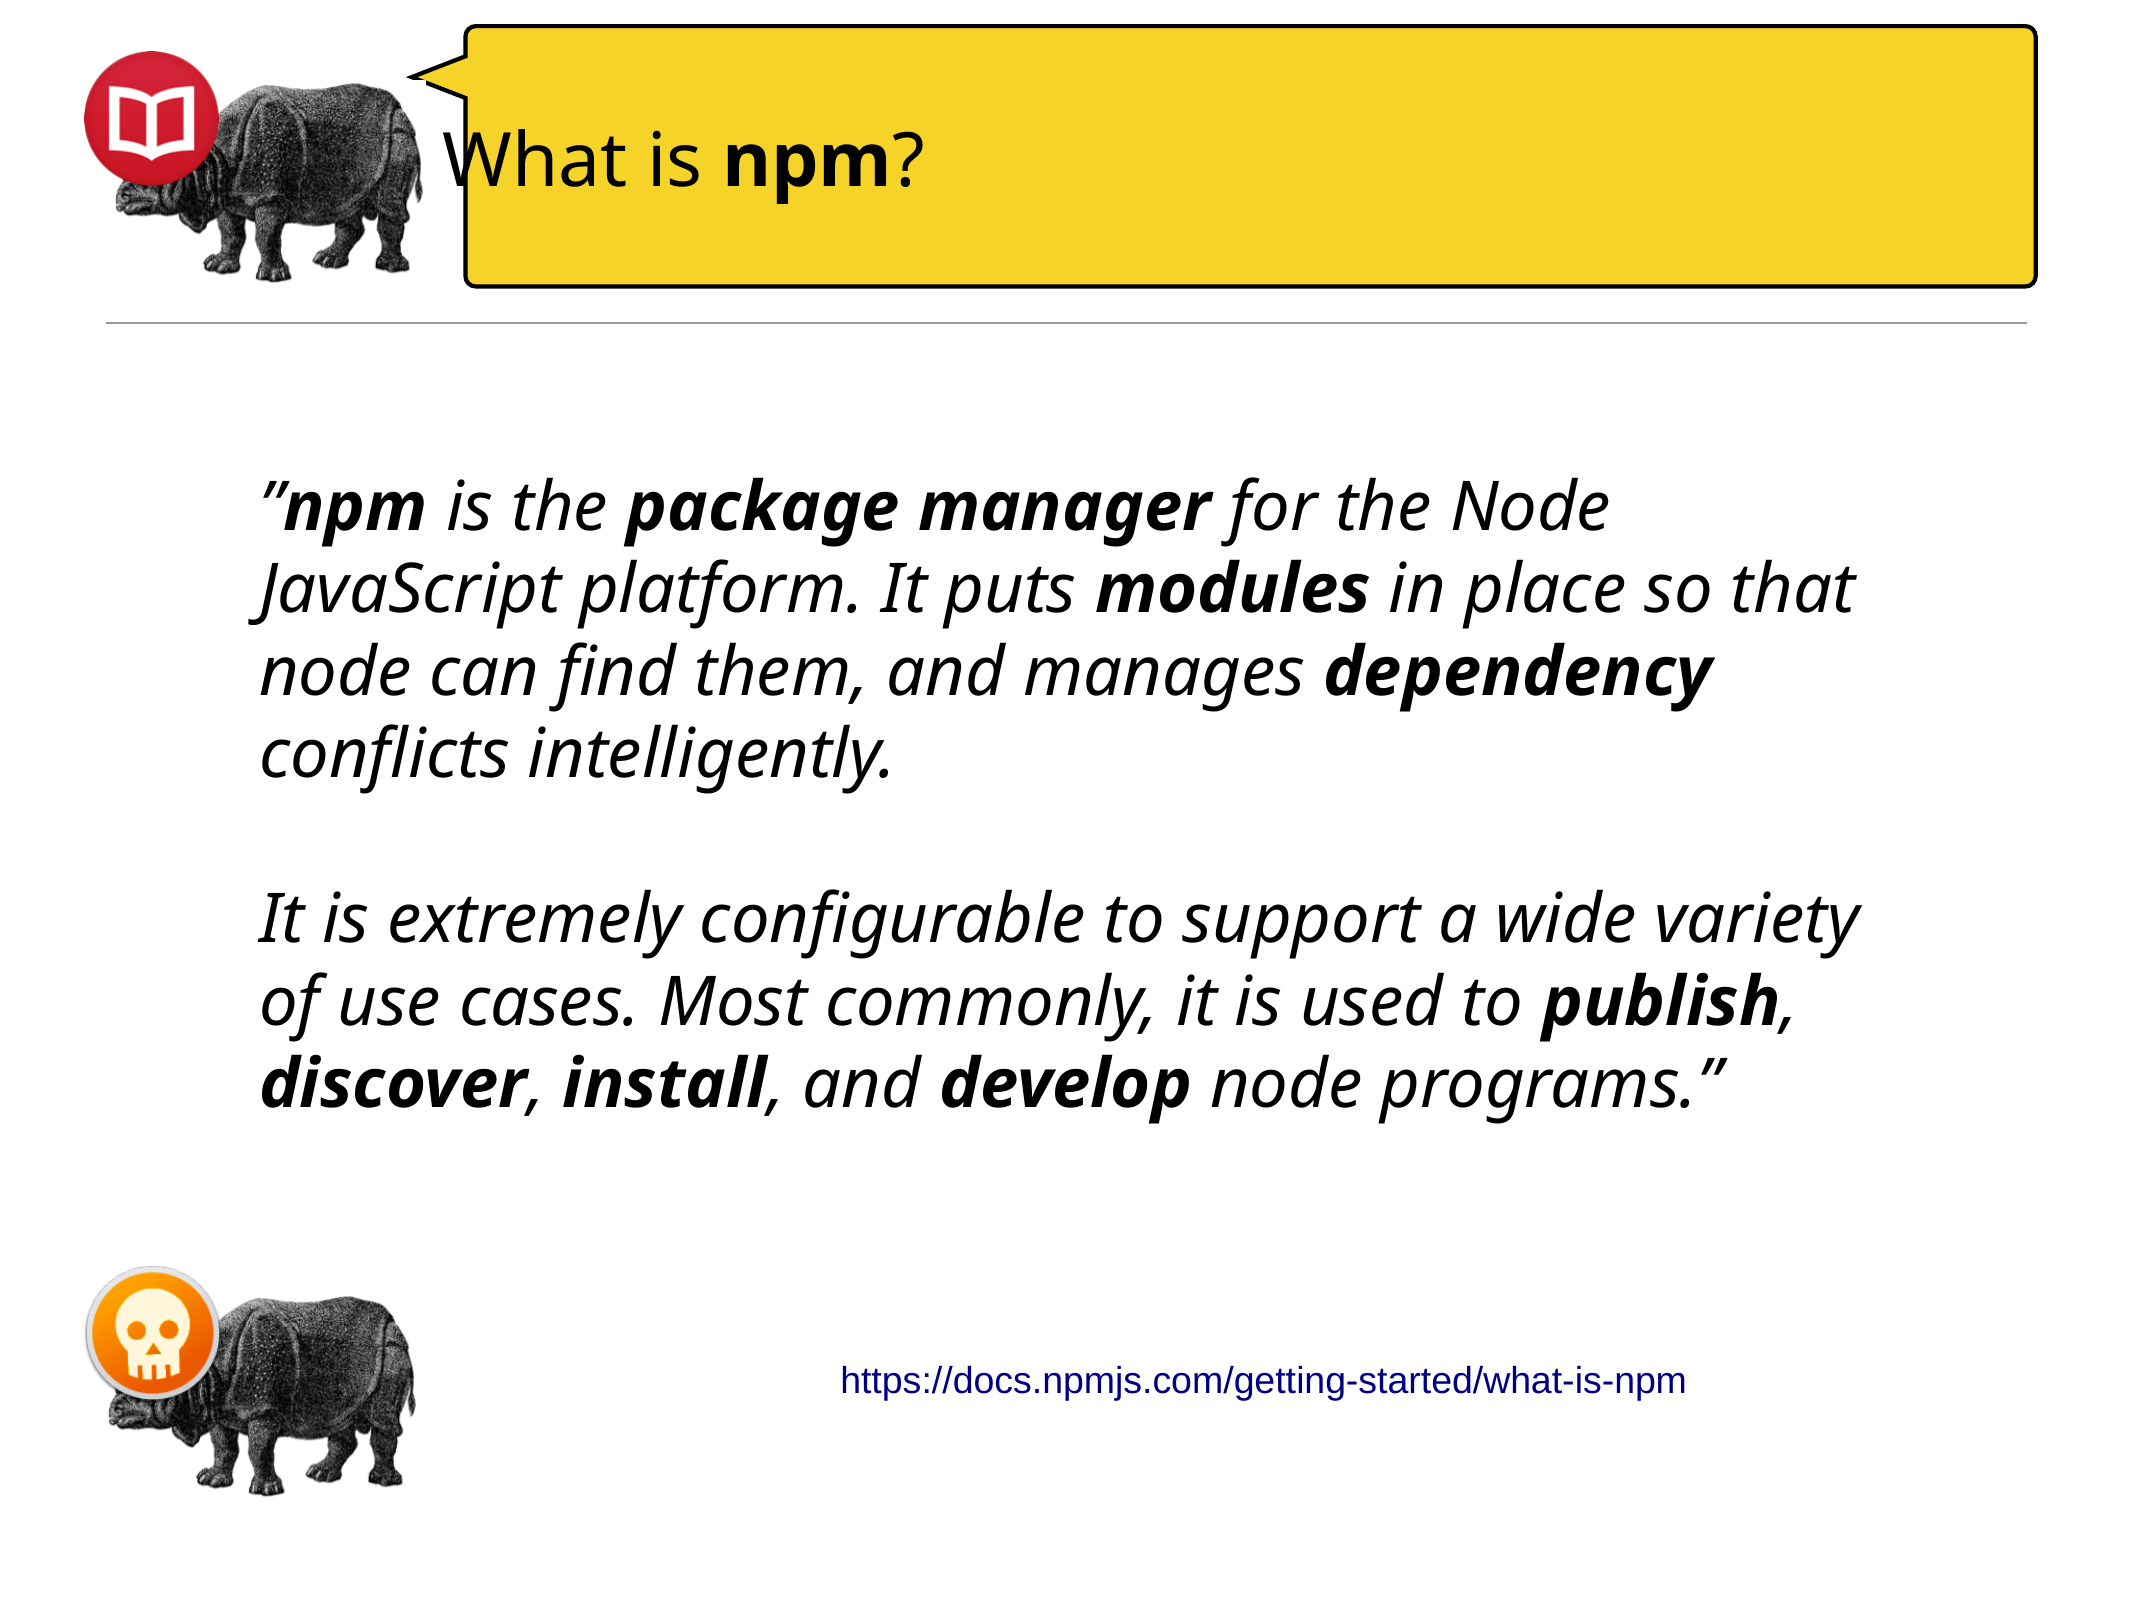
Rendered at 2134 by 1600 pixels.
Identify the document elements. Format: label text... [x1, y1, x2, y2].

text_box ”npm is the package manager for the Node JavaScript platform. It puts modules in place so that node can find them, and manages dependency conflicts intelligently. It is extremely configurable to support a wide variety of use cases. Most commonly, it is used to publish, discover, install, and develop node programs.” [250, 453, 1883, 1130]
text_box What is npm? [411, 26, 2036, 287]
picture [84, 51, 426, 287]
picture [77, 1258, 419, 1500]
text_box https://docs.npmjs.com/getting-started/what-is-npm [832, 1347, 1697, 1410]
